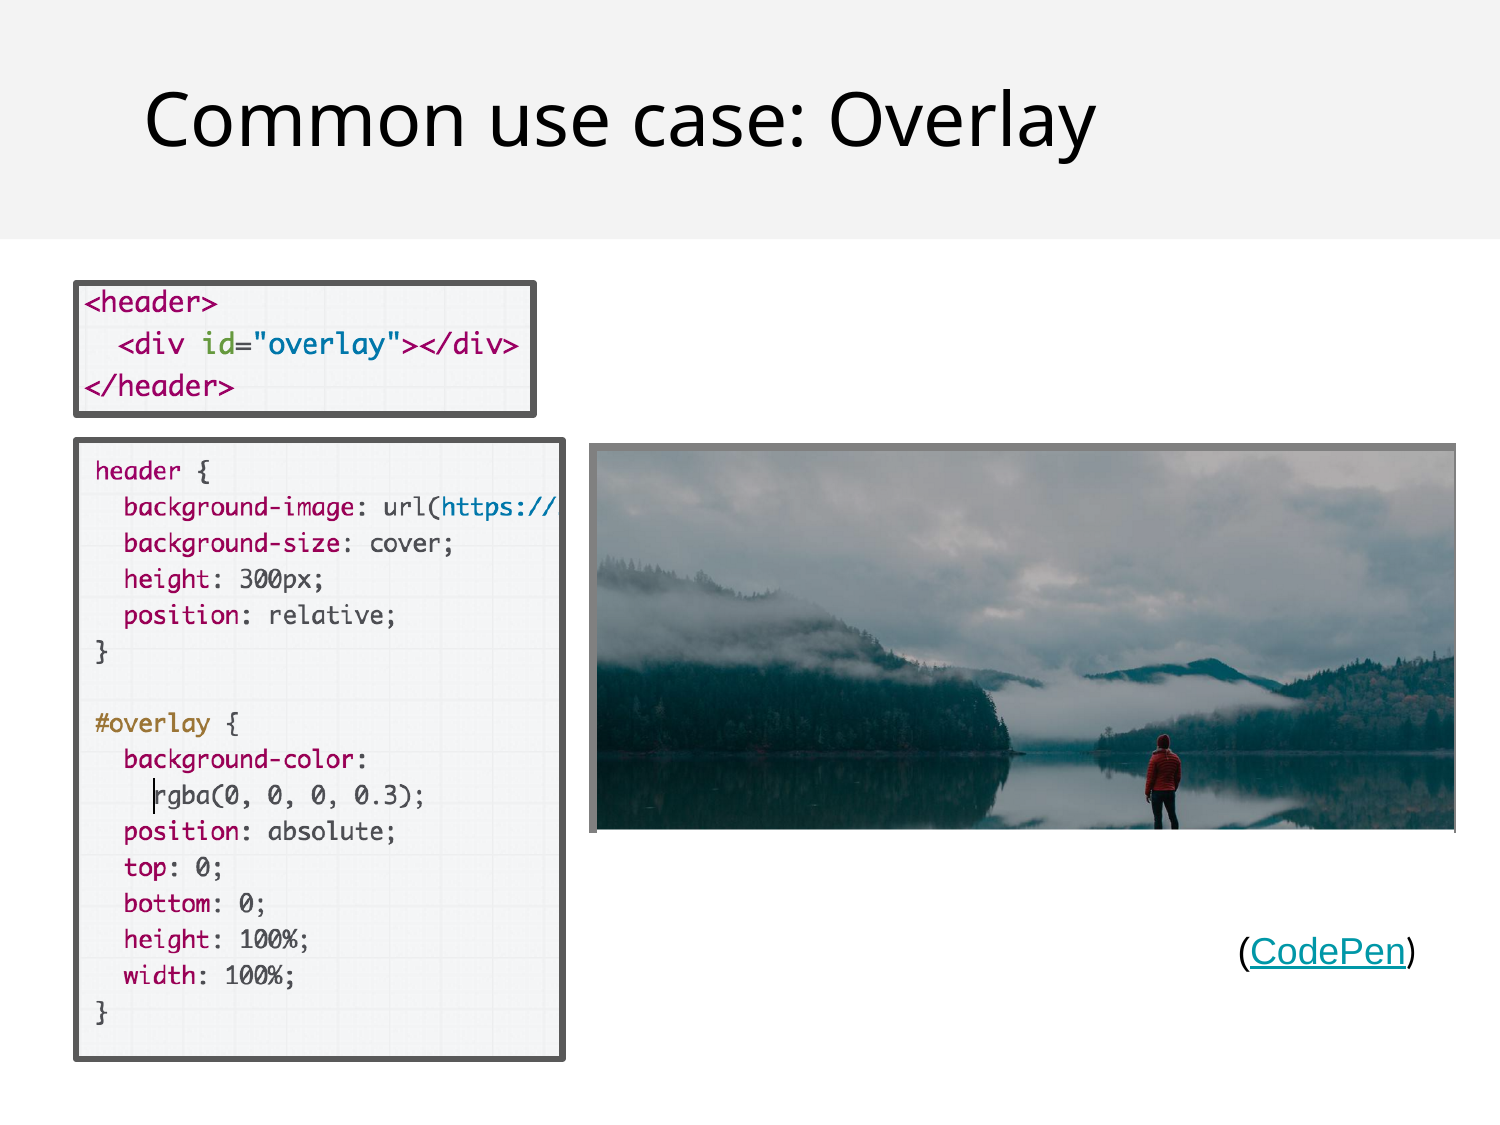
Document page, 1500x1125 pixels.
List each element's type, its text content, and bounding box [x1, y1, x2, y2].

picture [79, 443, 560, 1056]
text_box (CodePen) [963, 879, 1432, 1020]
picture [79, 286, 531, 412]
picture [589, 443, 1456, 833]
title Common use case: Overlay [128, 56, 1372, 183]
